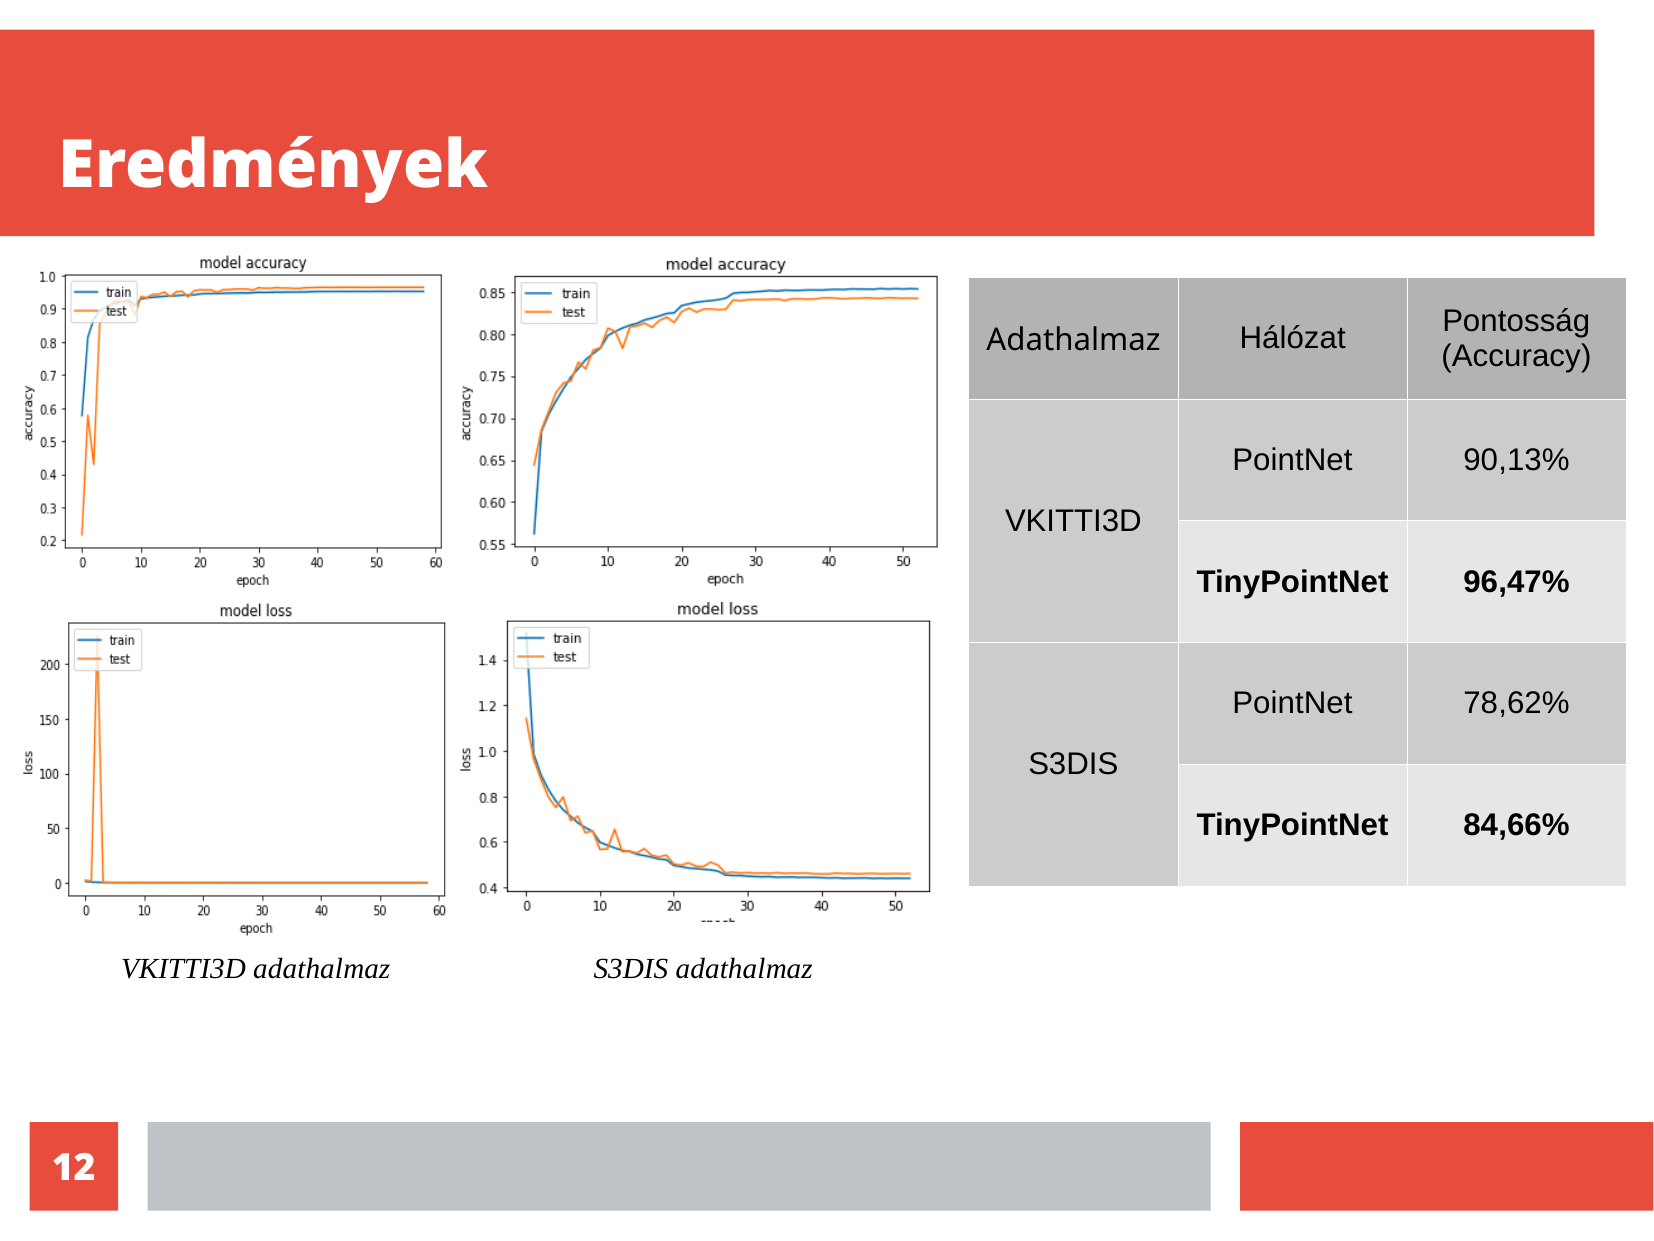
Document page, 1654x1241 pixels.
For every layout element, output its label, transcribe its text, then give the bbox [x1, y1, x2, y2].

table_header Adathalmaz [969, 278, 1178, 399]
table_cell 96,47% [1408, 521, 1626, 642]
text_box VKITTI3D adathalmaz [106, 945, 414, 993]
title Eredmények [59, 59, 1595, 207]
table_header Hálózat [1179, 278, 1407, 399]
table_cell 84,66% [1408, 765, 1626, 886]
table_cell 90,13% [1408, 400, 1626, 520]
table_cell TinyPointNet [1179, 765, 1407, 886]
table_cell 78,62% [1408, 643, 1626, 764]
table_cell S3DIS [969, 643, 1178, 886]
table_cell VKITTI3D [969, 400, 1178, 642]
text_box S3DIS adathalmaz [578, 945, 886, 993]
table_header Pontosság (Accuracy) [1408, 278, 1626, 399]
table_cell PointNet [1179, 400, 1407, 520]
table_cell TinyPointNet [1179, 521, 1407, 642]
picture [11, 245, 953, 943]
table_cell PointNet [1179, 643, 1407, 764]
